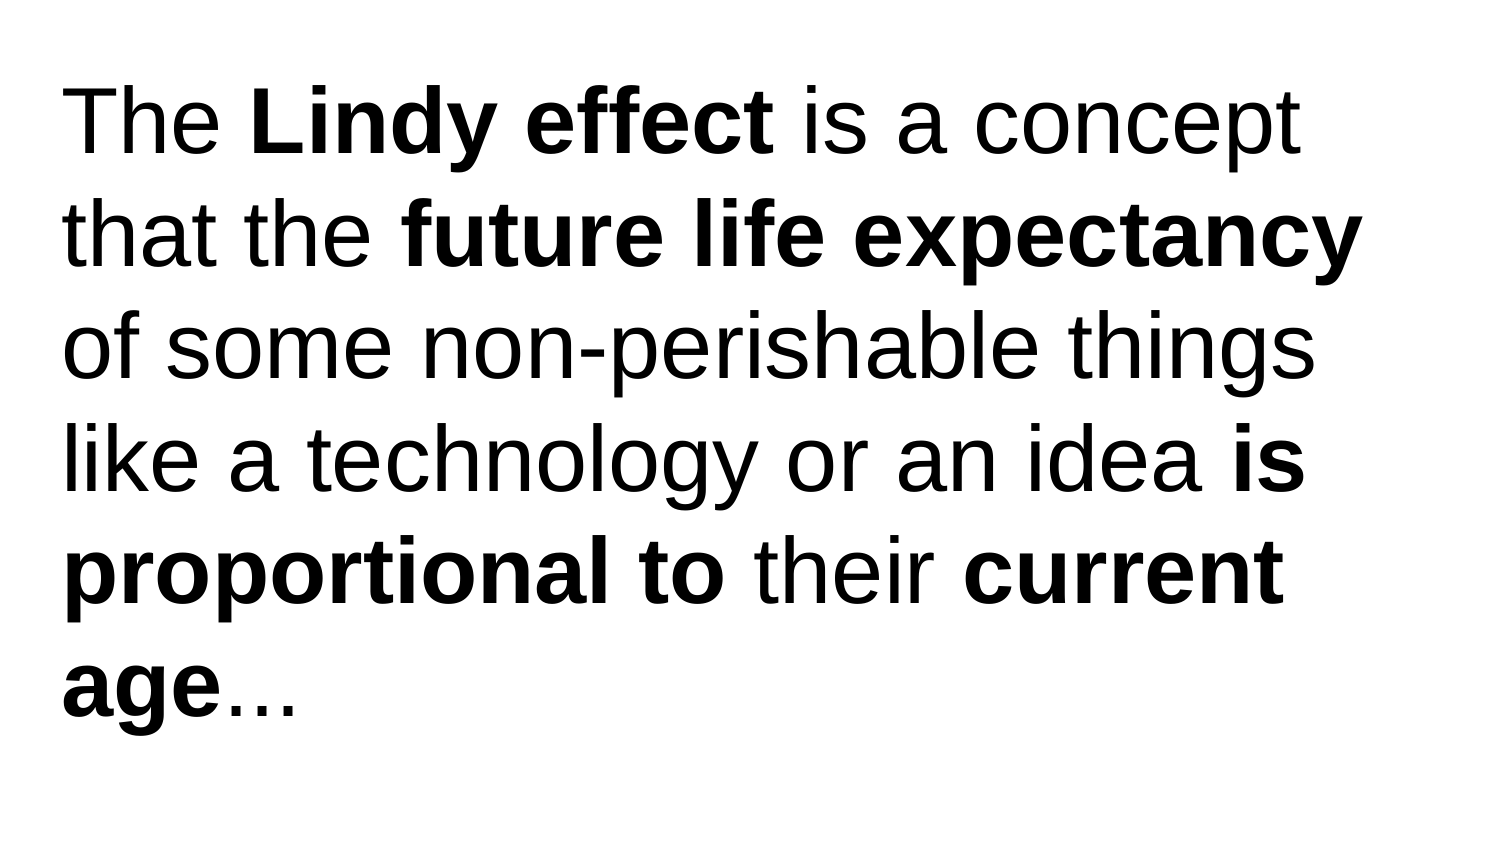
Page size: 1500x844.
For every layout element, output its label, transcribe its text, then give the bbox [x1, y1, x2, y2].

title The Lindy effect is a concept that the future life expectancy of some non-perishable things like a technology or an idea is proportional to their current age... [46, 44, 1463, 799]
